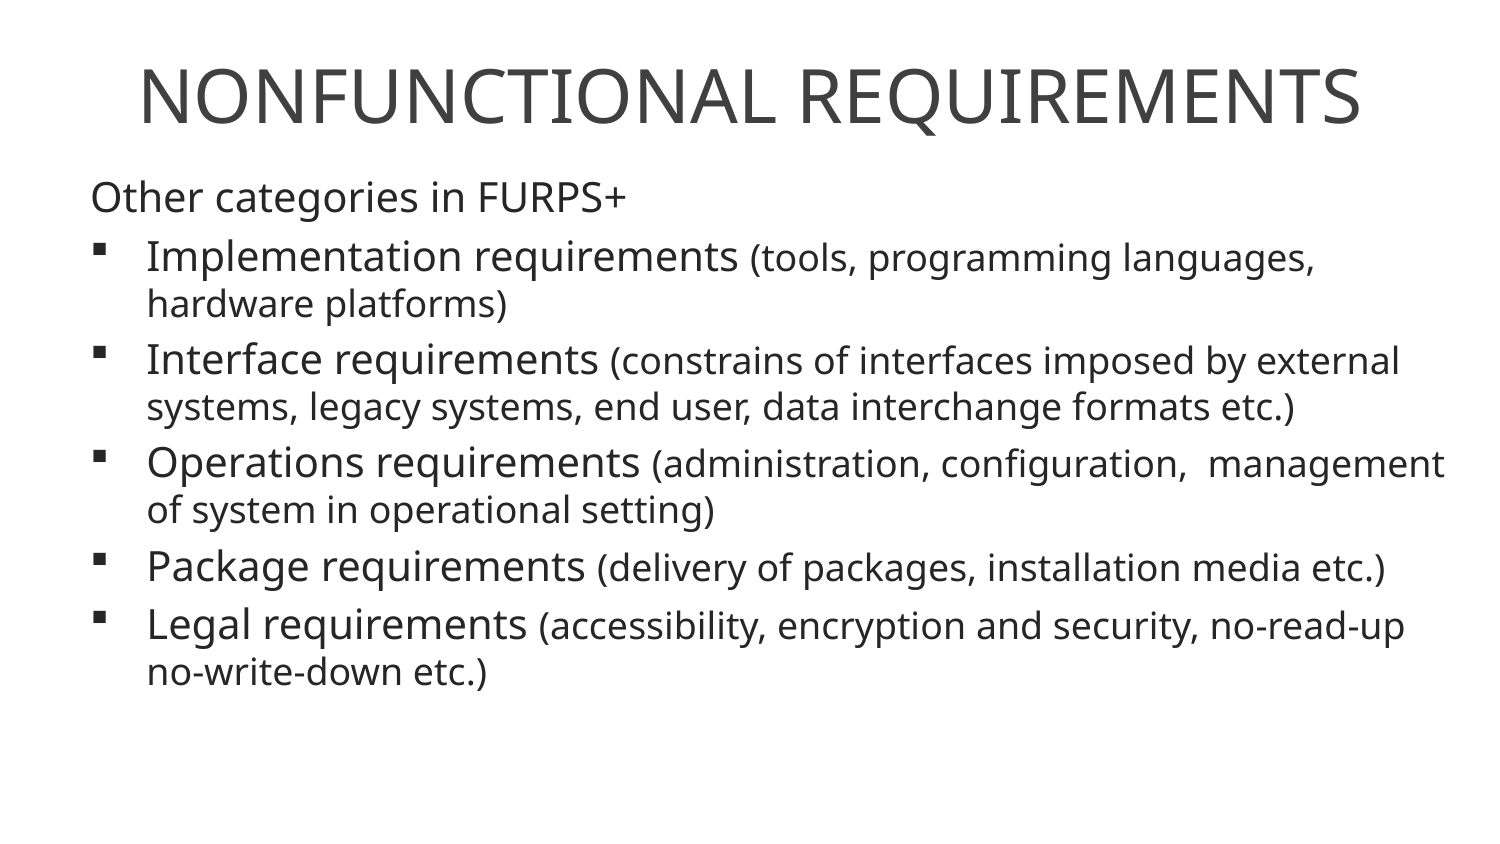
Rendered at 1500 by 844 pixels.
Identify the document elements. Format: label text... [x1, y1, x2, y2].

title Nonfunctional requirements [75, 23, 1425, 163]
list Other categories in FURPS+ Implementation requirements (tools, programming languages, hardware platforms) Interface requirements (constrains of interfaces imposed by external systems, legacy systems, end user, data interchange formats etc.) Operations requirements (administration, configuration, management of system in operational setting) Package requirements (delivery of packages, installation media etc.) Legal requirements (accessibility, encryption and security, no-read-up no-write-down etc.) [75, 163, 1467, 754]
